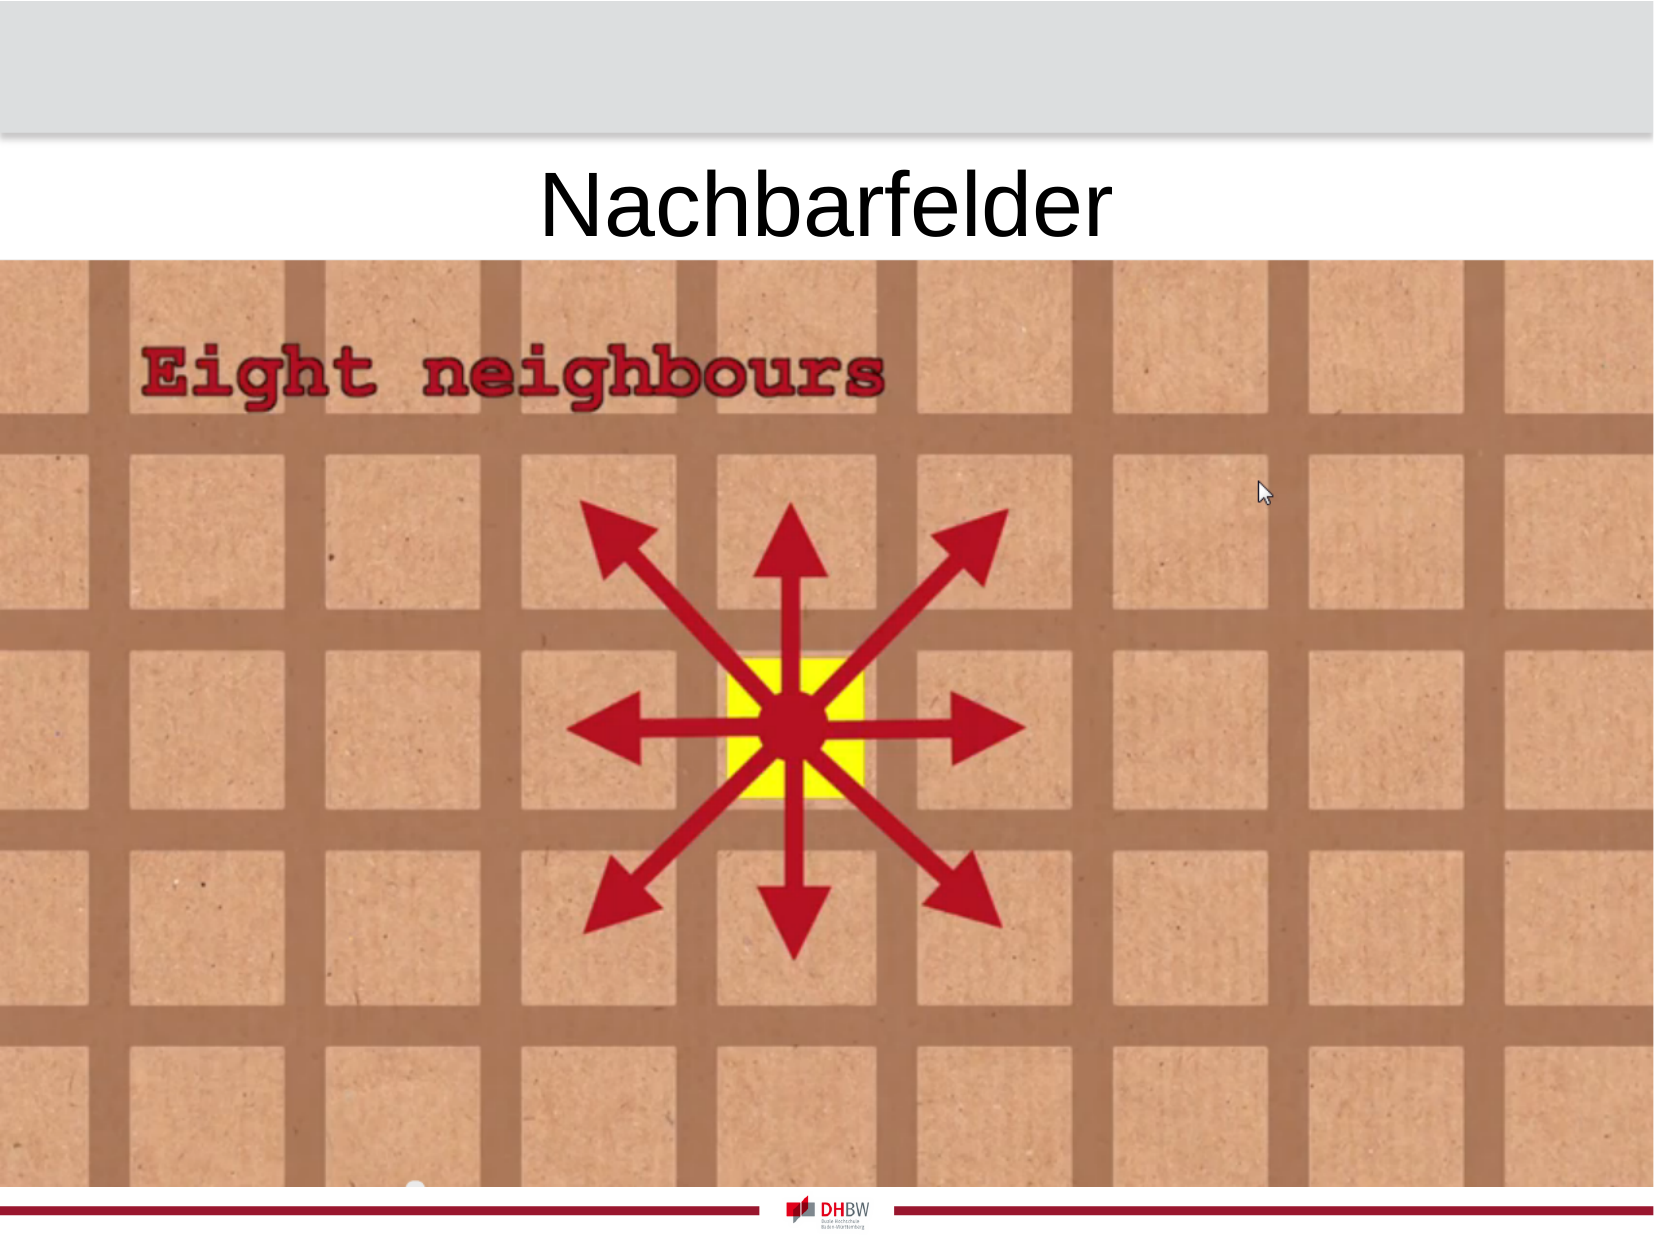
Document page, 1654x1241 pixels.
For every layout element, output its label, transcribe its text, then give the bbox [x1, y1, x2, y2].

picture [0, 1, 1654, 1237]
title Nachbarfelder [82, 49, 1571, 257]
